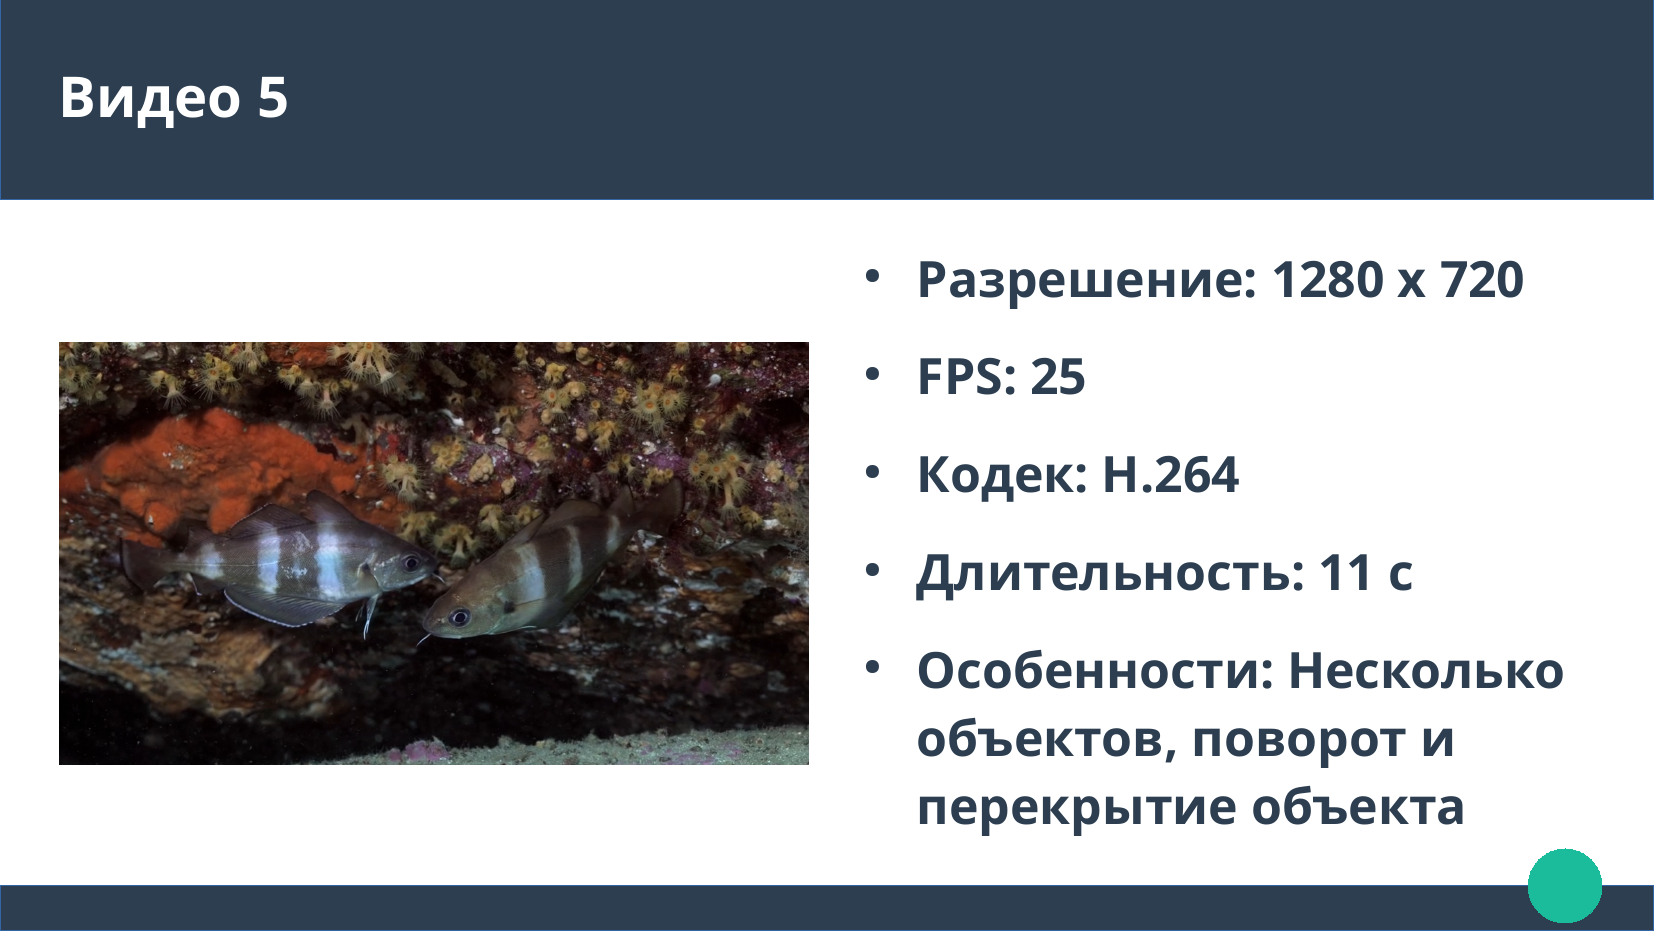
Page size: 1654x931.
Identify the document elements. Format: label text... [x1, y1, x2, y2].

list Разрешение: 1280 x 720 FPS: 25 Кодек: H.264 Длительность: 11 с Особенности: Несколько объектов, поворот и перекрытие объекта [845, 243, 1596, 864]
title Видео 5 [59, 37, 1595, 155]
picture [59, 342, 809, 765]
